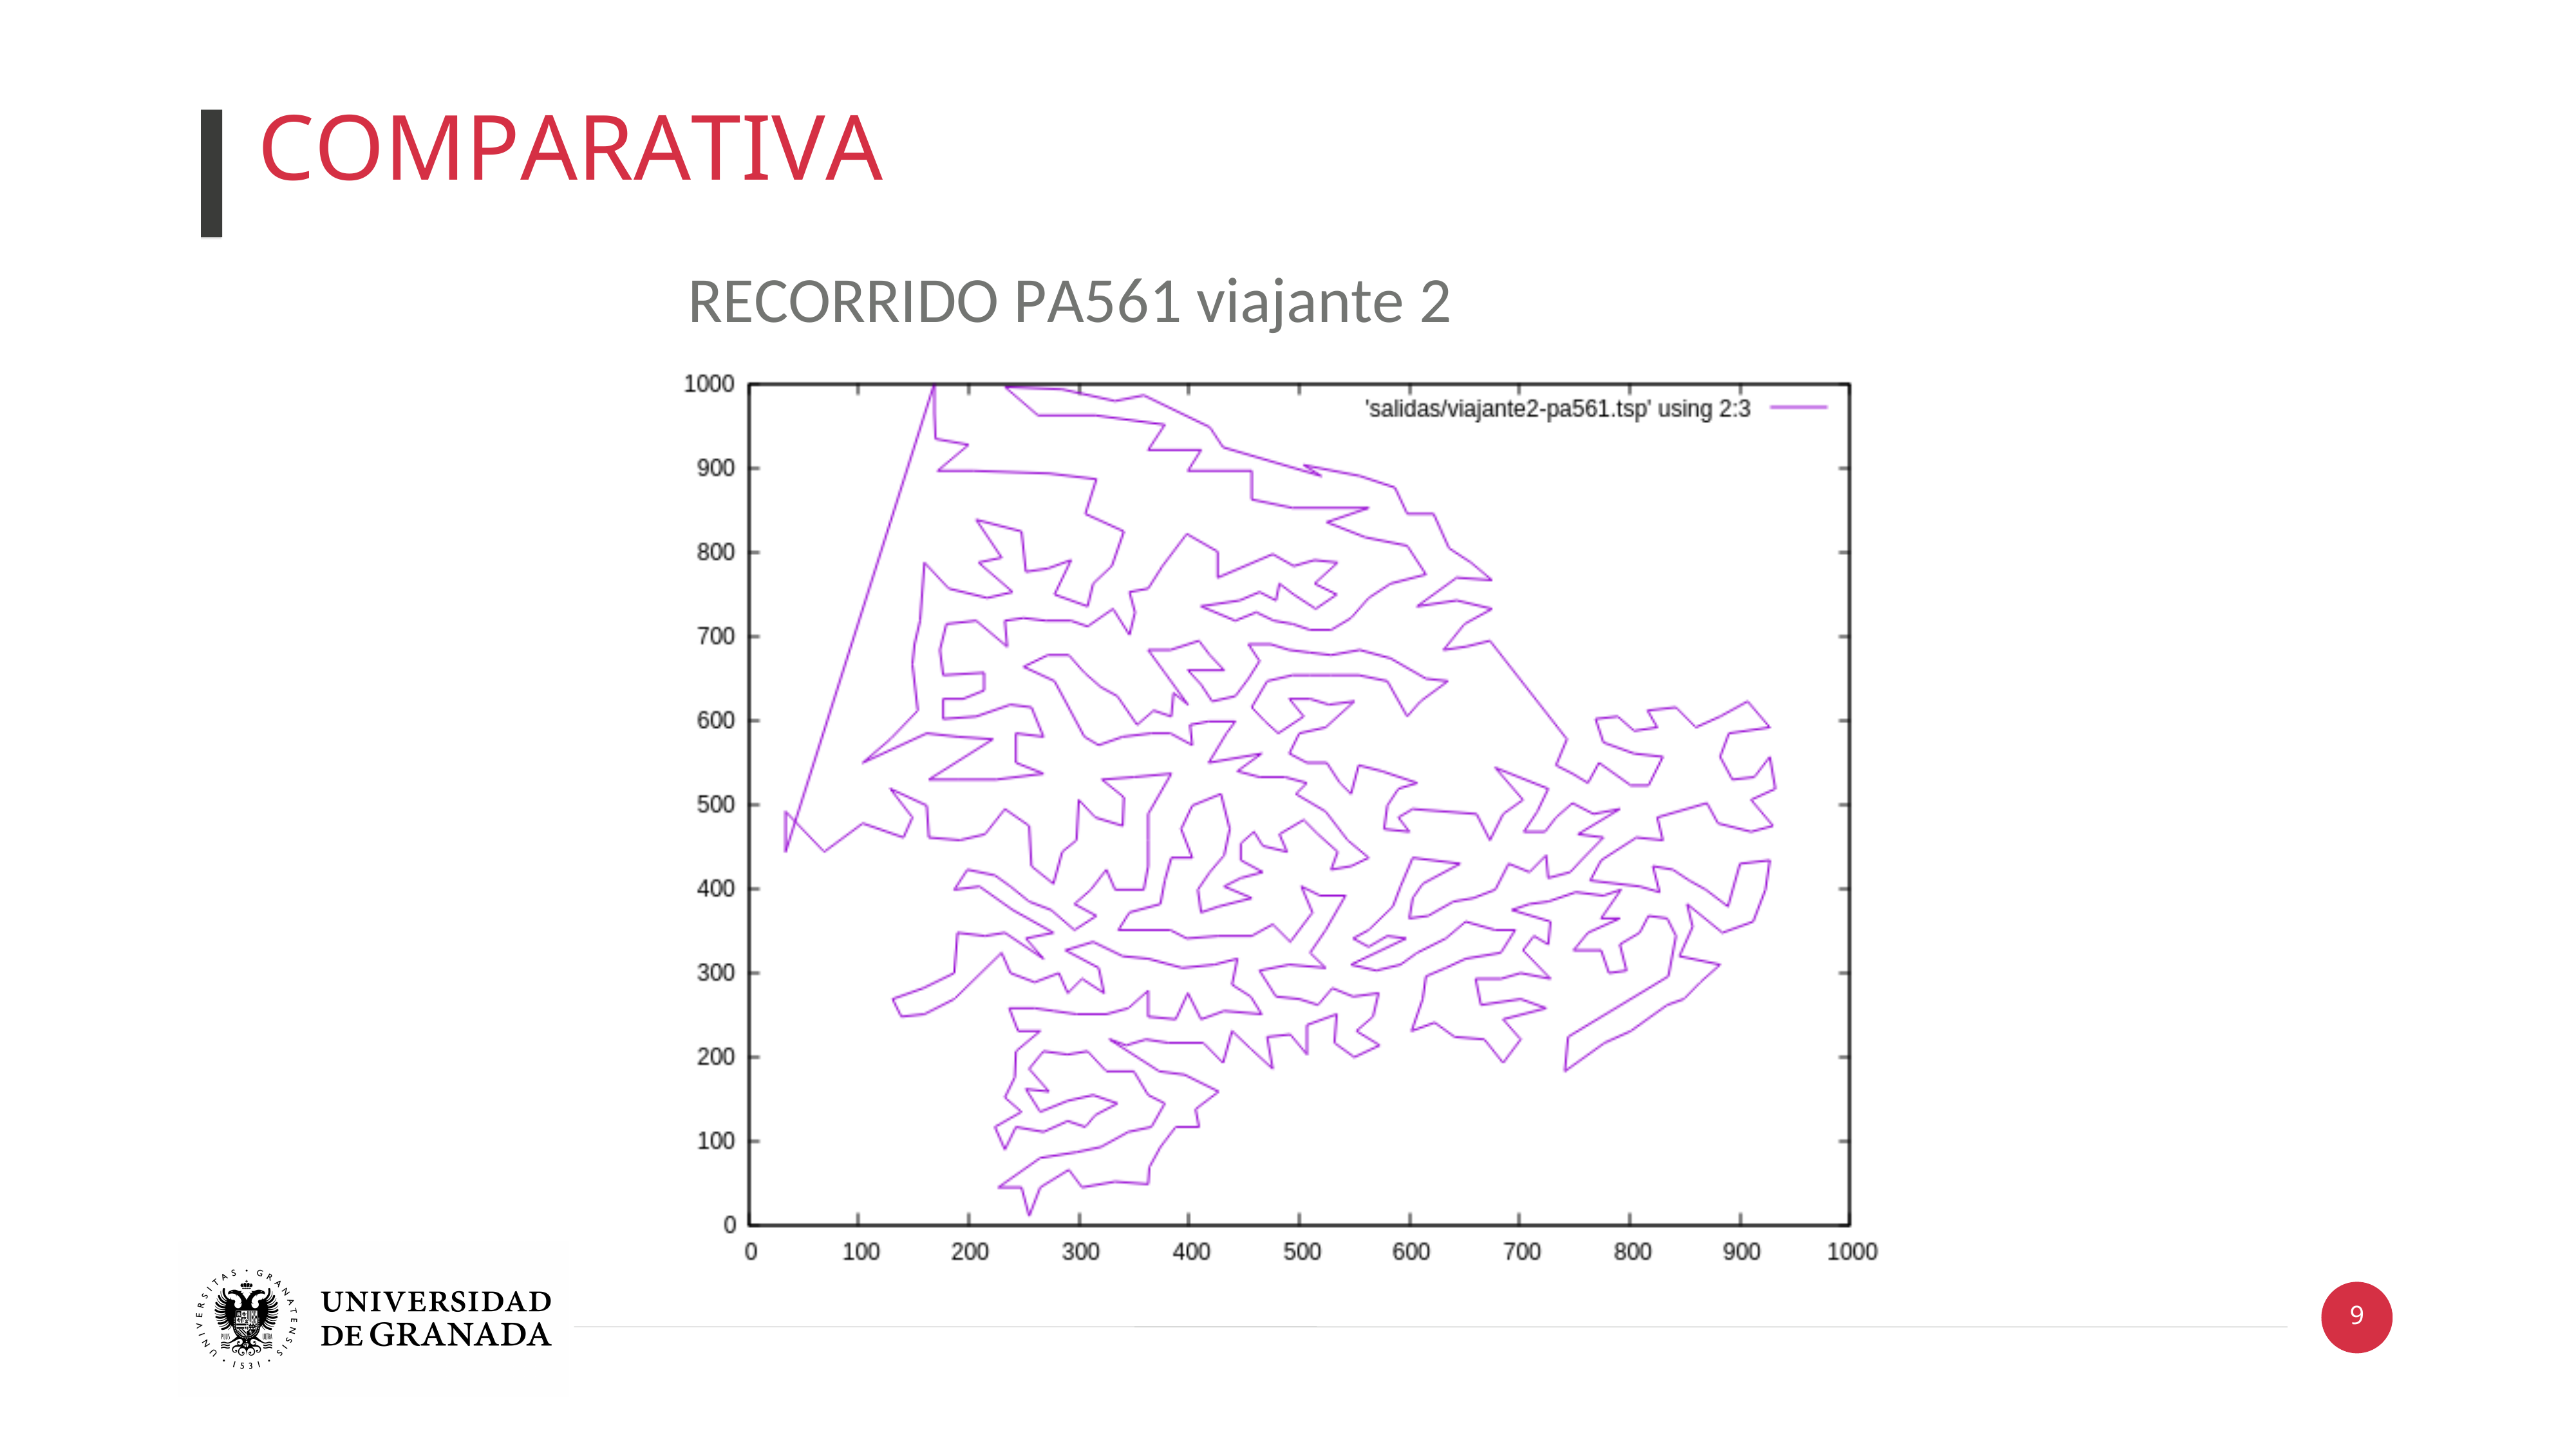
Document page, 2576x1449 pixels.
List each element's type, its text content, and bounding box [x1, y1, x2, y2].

text_box [201, 109, 223, 238]
text_box COMPARATIVA [248, 85, 2402, 204]
text_box RECORRIDO PA561 viajante 2 [678, 253, 1650, 340]
picture [178, 1241, 569, 1397]
picture [662, 360, 1885, 1278]
text_box <number> [2308, 1278, 2407, 1356]
